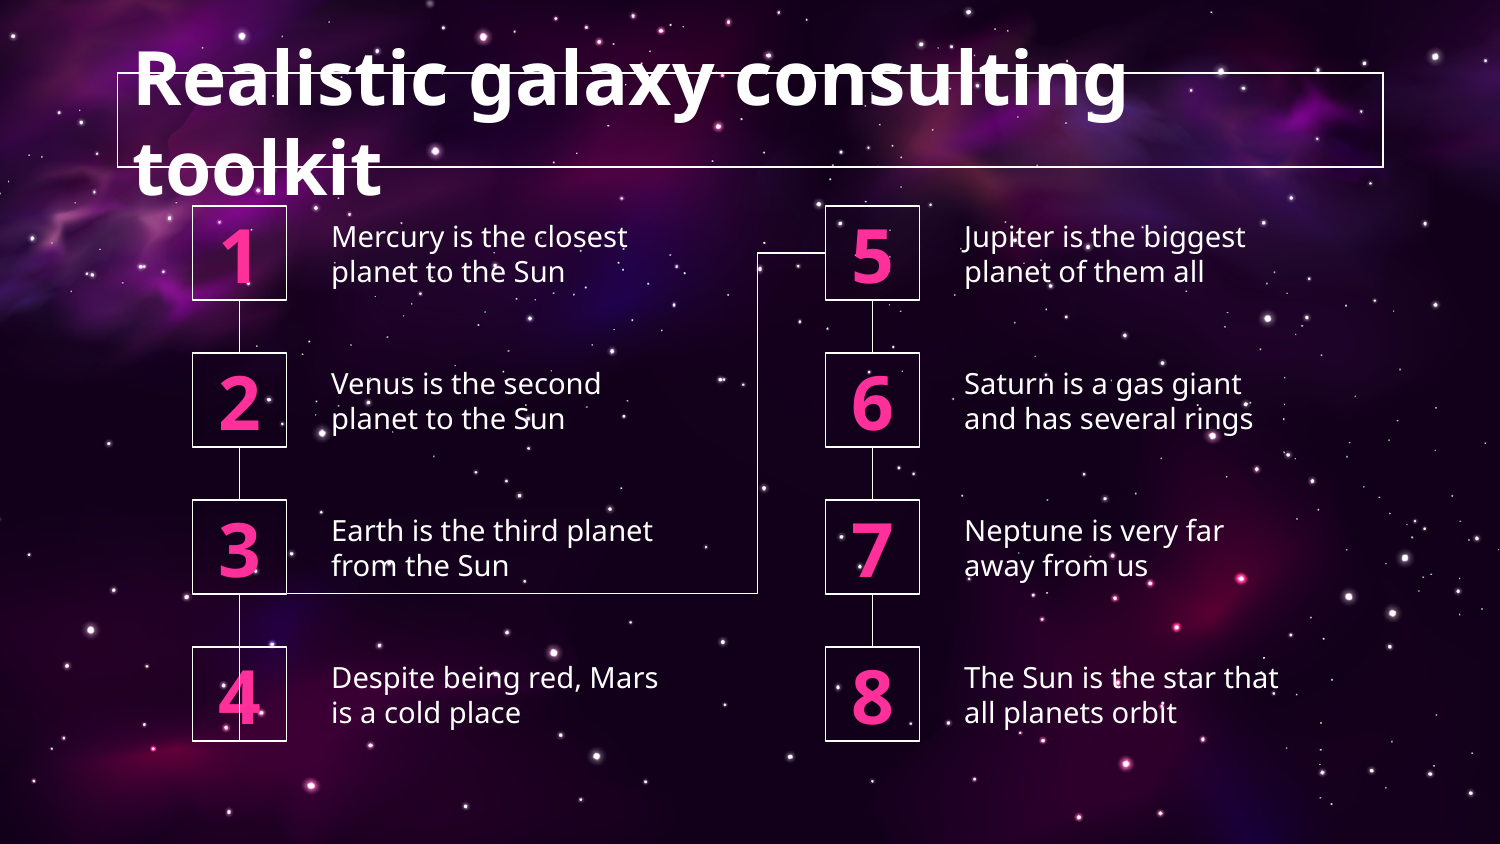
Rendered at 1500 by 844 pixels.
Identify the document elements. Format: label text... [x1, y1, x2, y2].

text_box Despite being red, Mars is a cold place [316, 649, 675, 739]
text_box 8 [825, 647, 920, 742]
text_box 4 [192, 647, 239, 742]
text_box 7 [825, 500, 920, 595]
text_box Neptune is very far away from us [949, 502, 1308, 592]
text_box 3 [192, 500, 287, 595]
text_box 4 [230, 690, 239, 704]
text_box Jupiter is the biggest planet of them all [949, 208, 1308, 298]
text_box Mercury is the closest planet to the Sun [316, 208, 675, 298]
text_box 6 [825, 353, 920, 448]
text_box Saturn is a gas giant and has several rings [949, 355, 1308, 445]
title Realistic galaxy consulting toolkit [117, 72, 1383, 167]
picture [0, 0, 1500, 844]
text_box 1 [192, 206, 287, 301]
text_box 2 [192, 353, 287, 448]
text_box The Sun is the star that all planets orbit [949, 649, 1308, 739]
text_box Earth is the third planet from the Sun [316, 502, 675, 592]
text_box 5 [825, 206, 920, 301]
text_box 4 [240, 647, 287, 742]
text_box Venus is the second planet to the Sun [316, 355, 675, 445]
